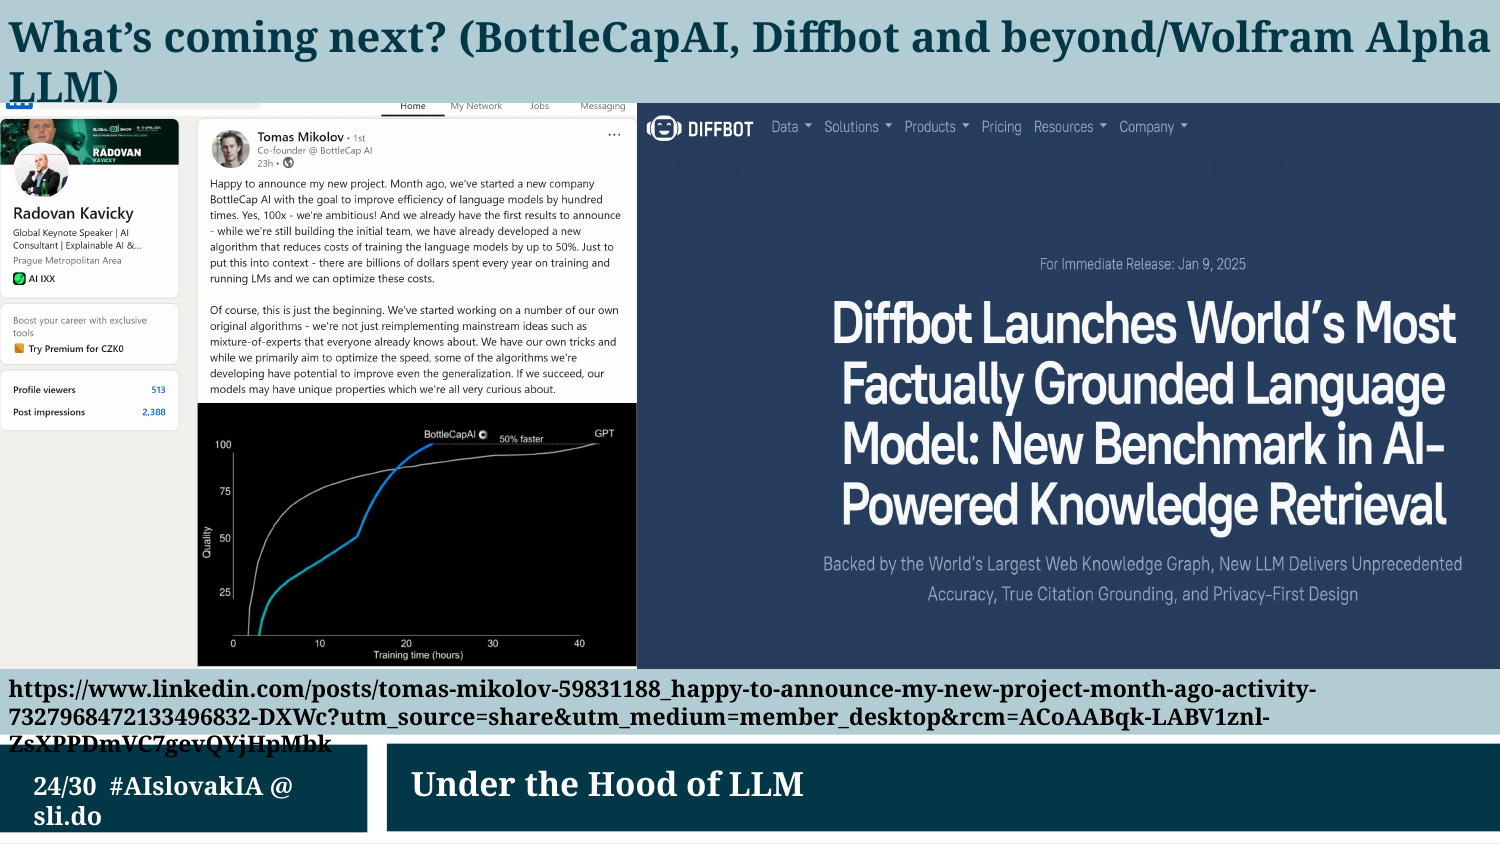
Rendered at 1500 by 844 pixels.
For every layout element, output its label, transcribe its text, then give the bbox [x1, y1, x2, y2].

text_box 24/30 #AIslovakIA @ sli.do [22, 764, 362, 808]
text_box Under the Hood of LLM [400, 740, 1500, 826]
picture [0, 102, 1500, 669]
text_box What’s coming next? (BottleCapAI, Diffbot and beyond/Wolfram Alpha LLM) [0, 0, 1500, 103]
text_box https://www.linkedin.com/posts/tomas-mikolov-59831188_happy-to-announce-my-new-project-month-ago-activity-7327968472133496832-DXWc?utm_source=share&utm_medium=member_desktop&rcm=ACoAABqk-LABV1znl-ZsXPPDmVC7gevQYjHpMbk [0, 668, 1467, 723]
